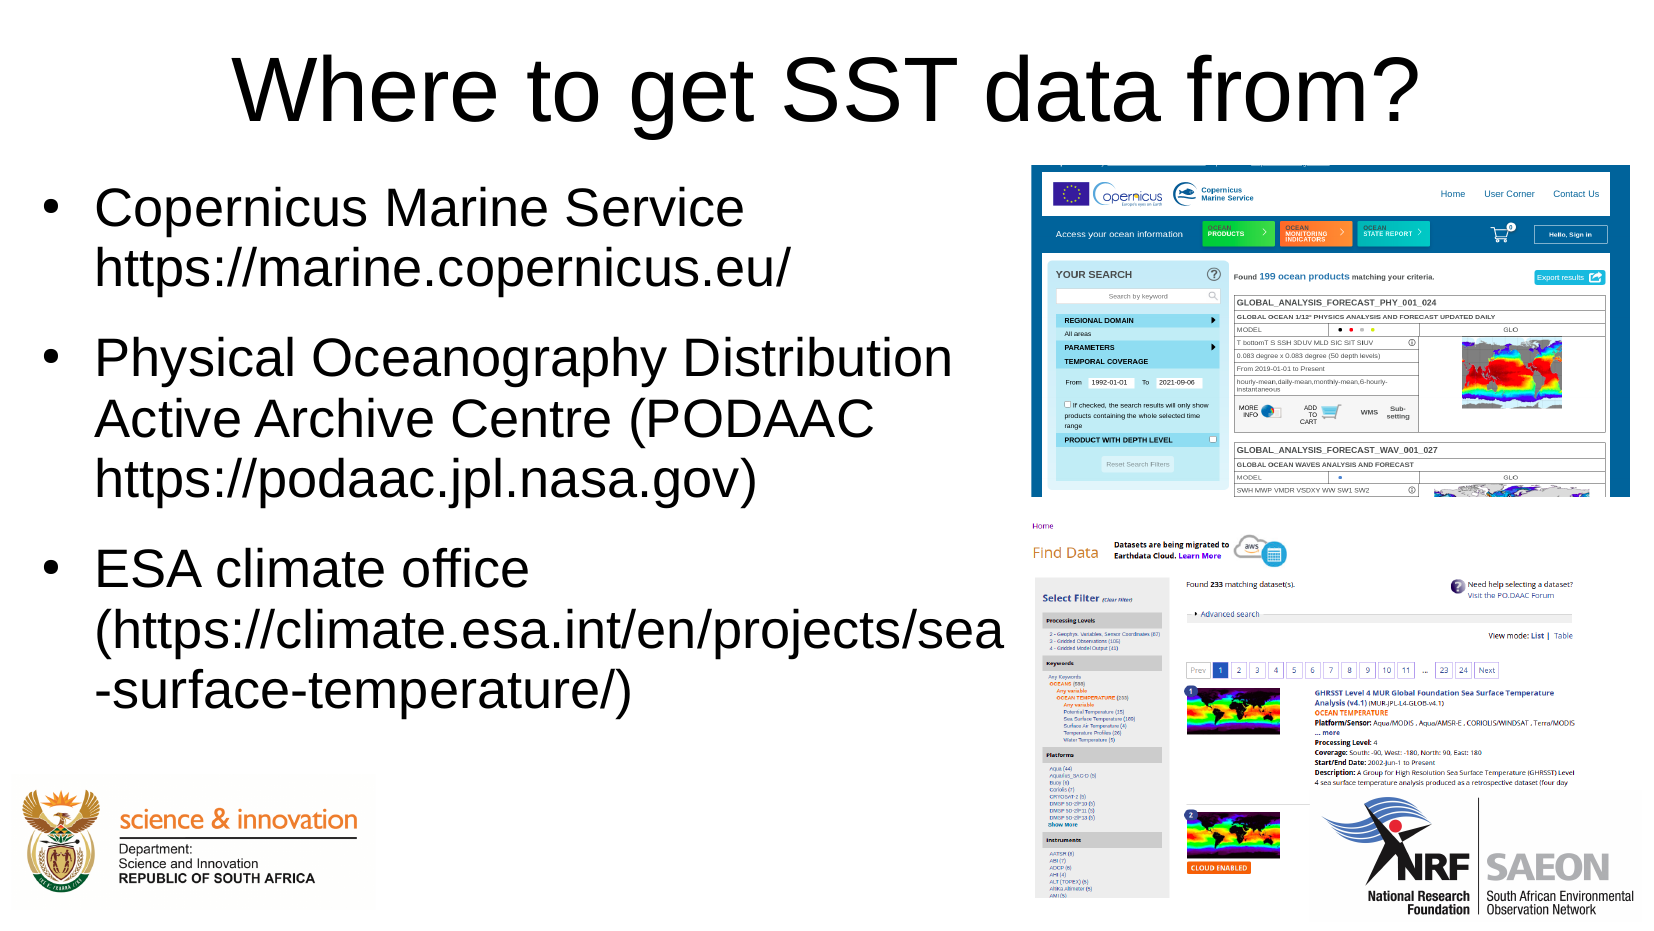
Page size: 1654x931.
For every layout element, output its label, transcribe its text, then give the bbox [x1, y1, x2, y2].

title Where to get SST data from? [82, 11, 1571, 168]
picture [1027, 519, 1642, 922]
picture [1031, 165, 1630, 497]
picture [11, 774, 376, 910]
list Copernicus Marine Service https://marine.copernicus.eu/ Physical Oceanography Distribution Active Archive Centre (PODAAC https://podaac.jpl.nasa.gov) ESA climate office (https://climate.esa.int/en/projects/sea-surface-temperature/) [23, 177, 1016, 871]
